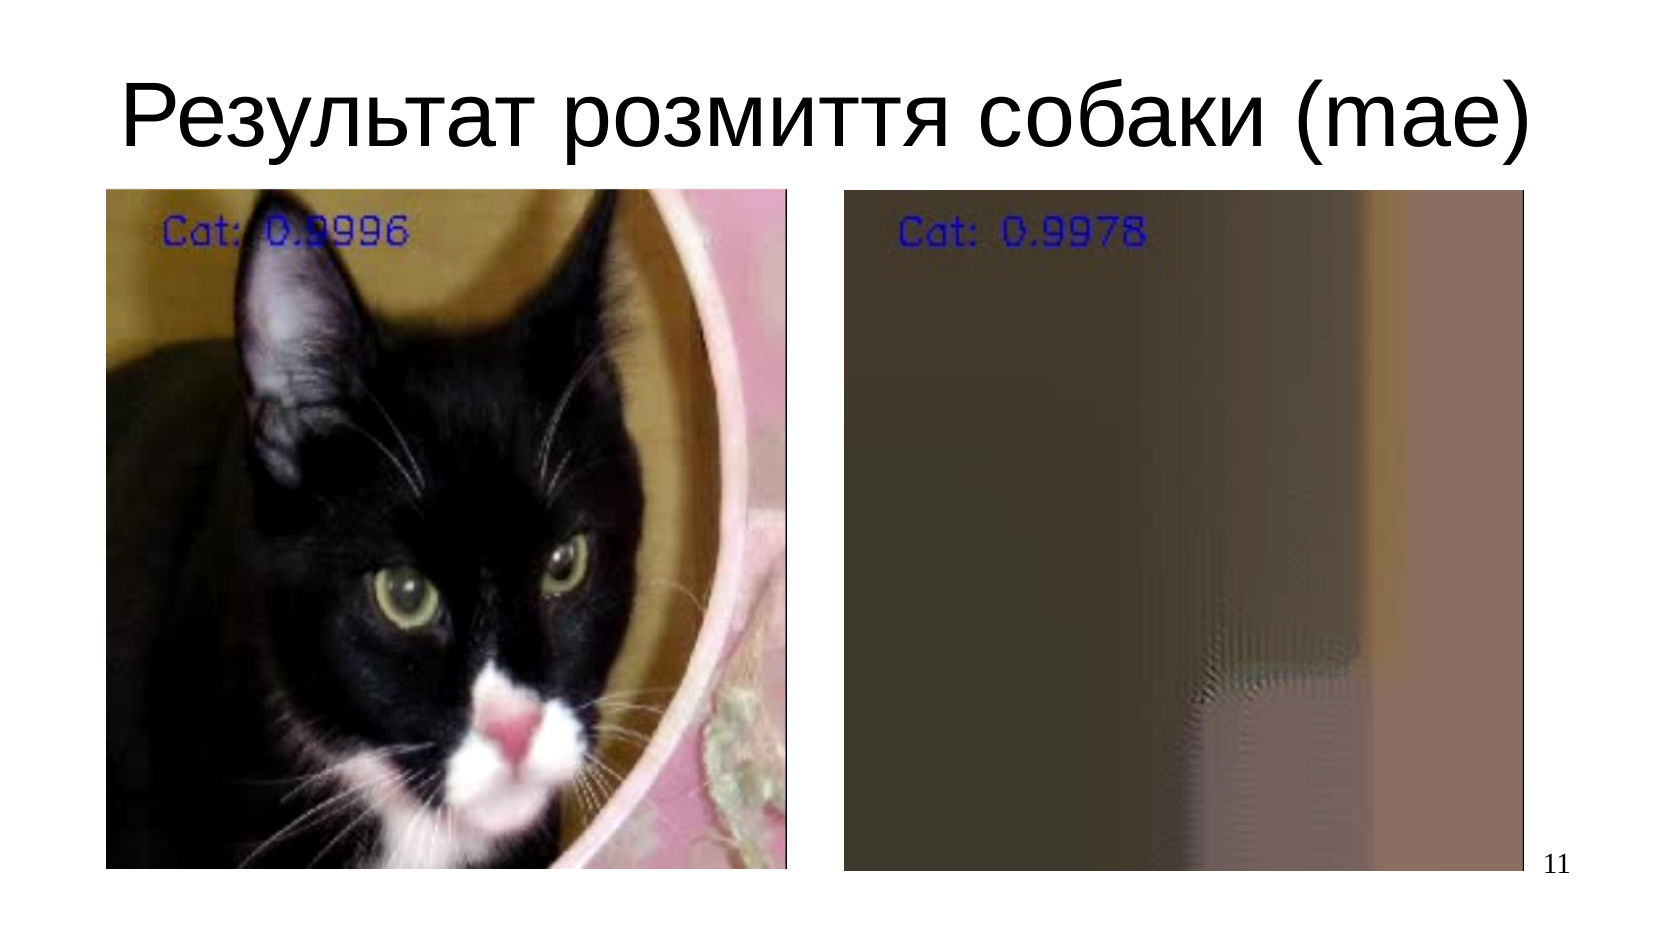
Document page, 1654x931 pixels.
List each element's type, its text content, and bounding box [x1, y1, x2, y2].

picture [844, 190, 1524, 872]
picture [106, 188, 787, 869]
title Результат розмиття собаки (mae) [82, 37, 1571, 193]
